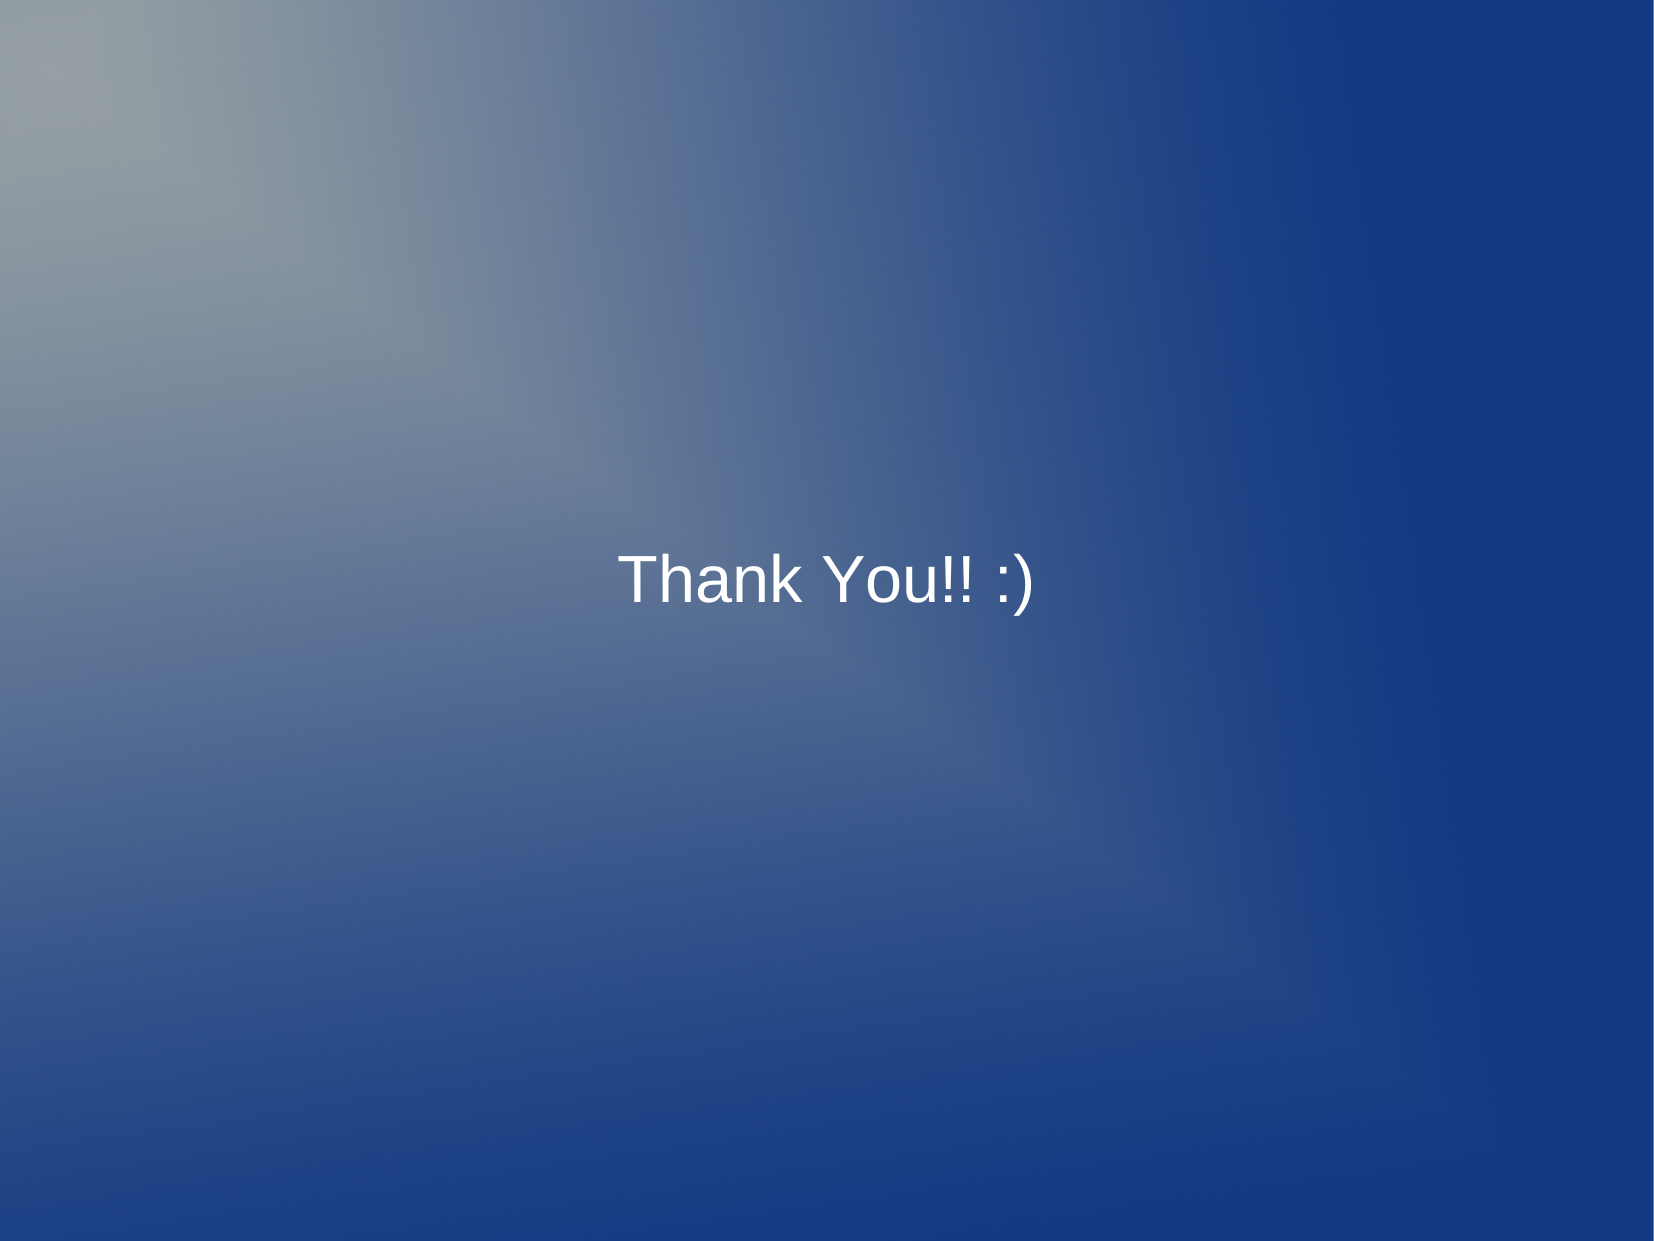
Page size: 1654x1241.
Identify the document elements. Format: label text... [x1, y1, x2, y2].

picture [0, 0, 1654, 1241]
subtitle Thank You!! :) [82, 56, 1571, 1102]
